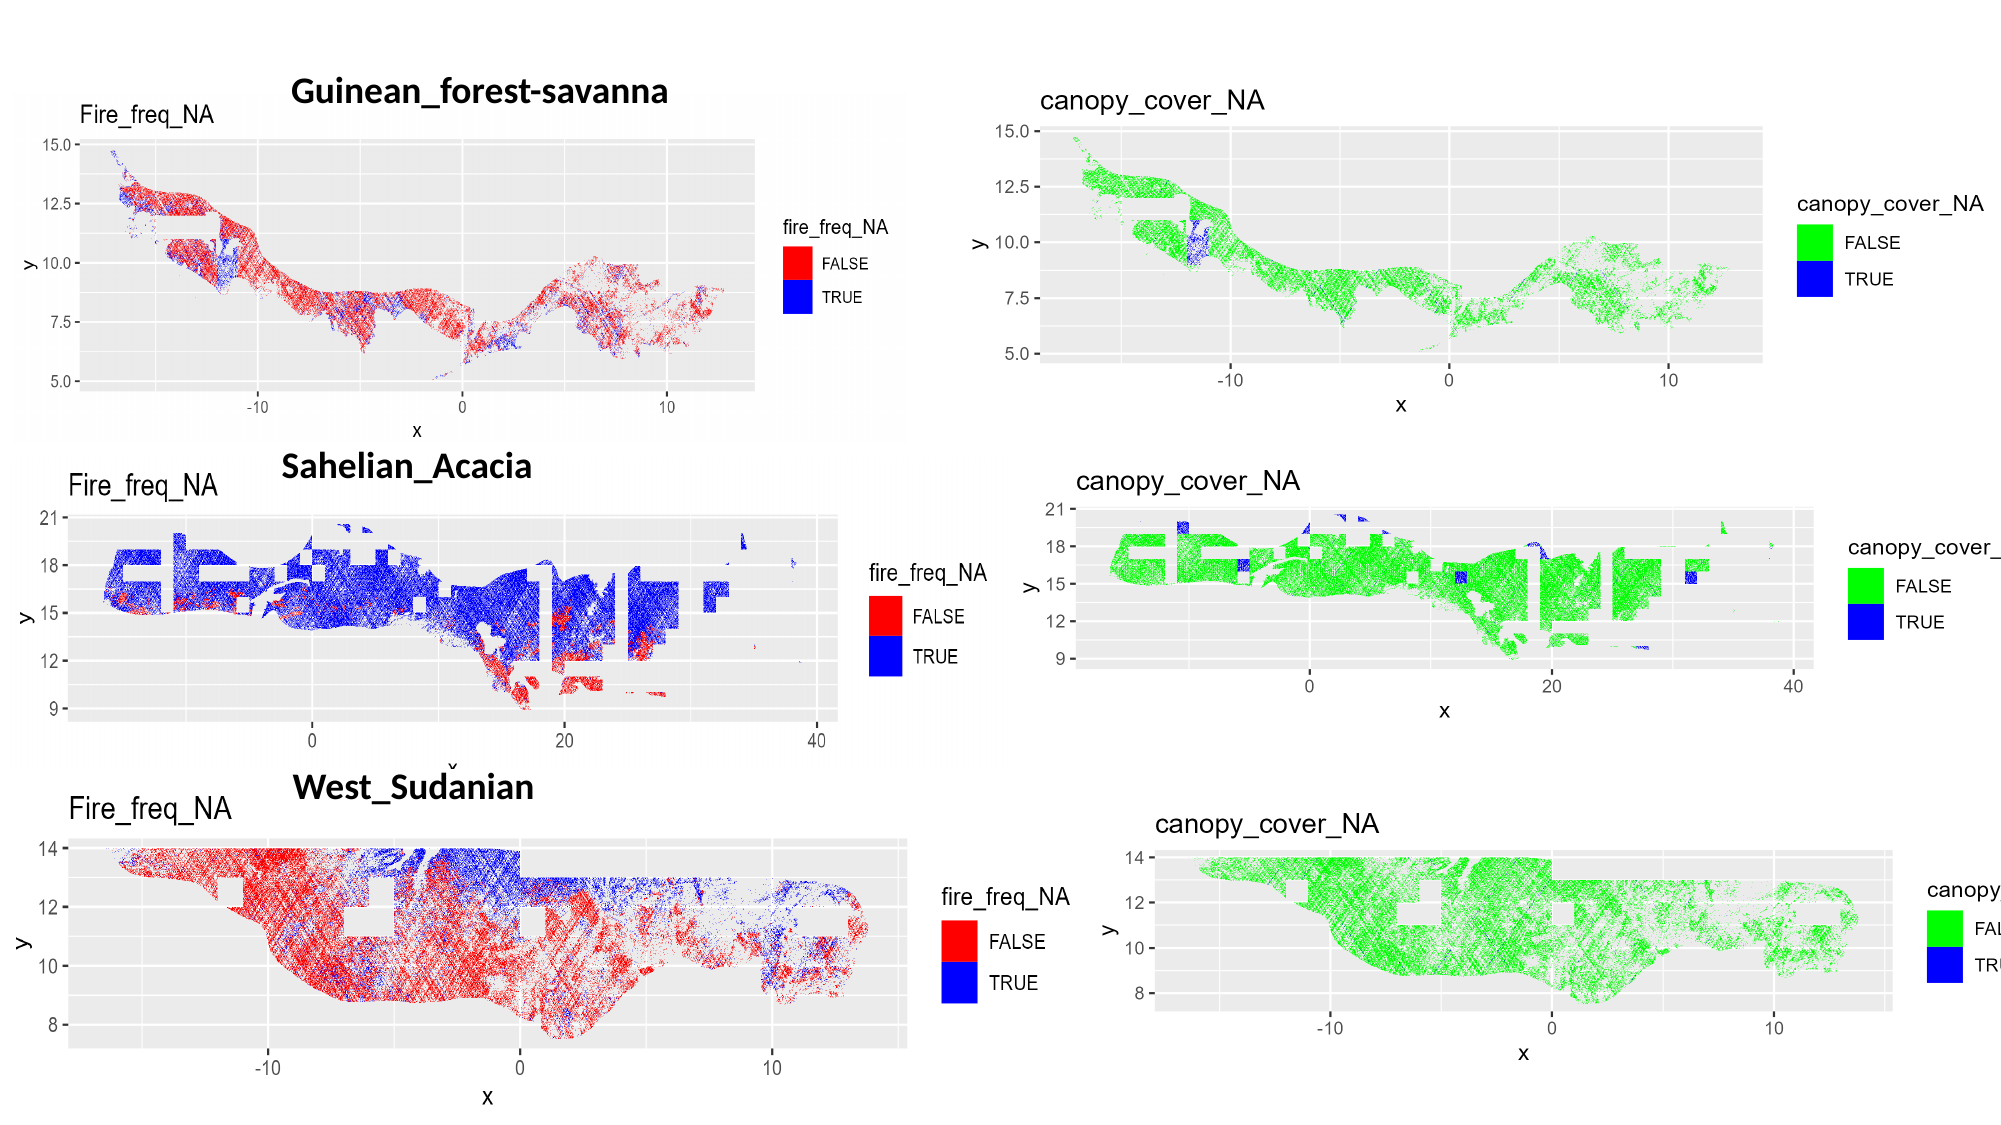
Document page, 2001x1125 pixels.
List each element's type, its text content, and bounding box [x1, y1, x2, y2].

picture [956, 59, 2001, 426]
picture [11, 91, 907, 444]
text_box Guinean_forest-savanna [276, 58, 685, 119]
text_box West_Sudanian [277, 754, 559, 815]
picture [0, 448, 2001, 1122]
text_box Sahelian_Acacia [266, 444, 548, 494]
